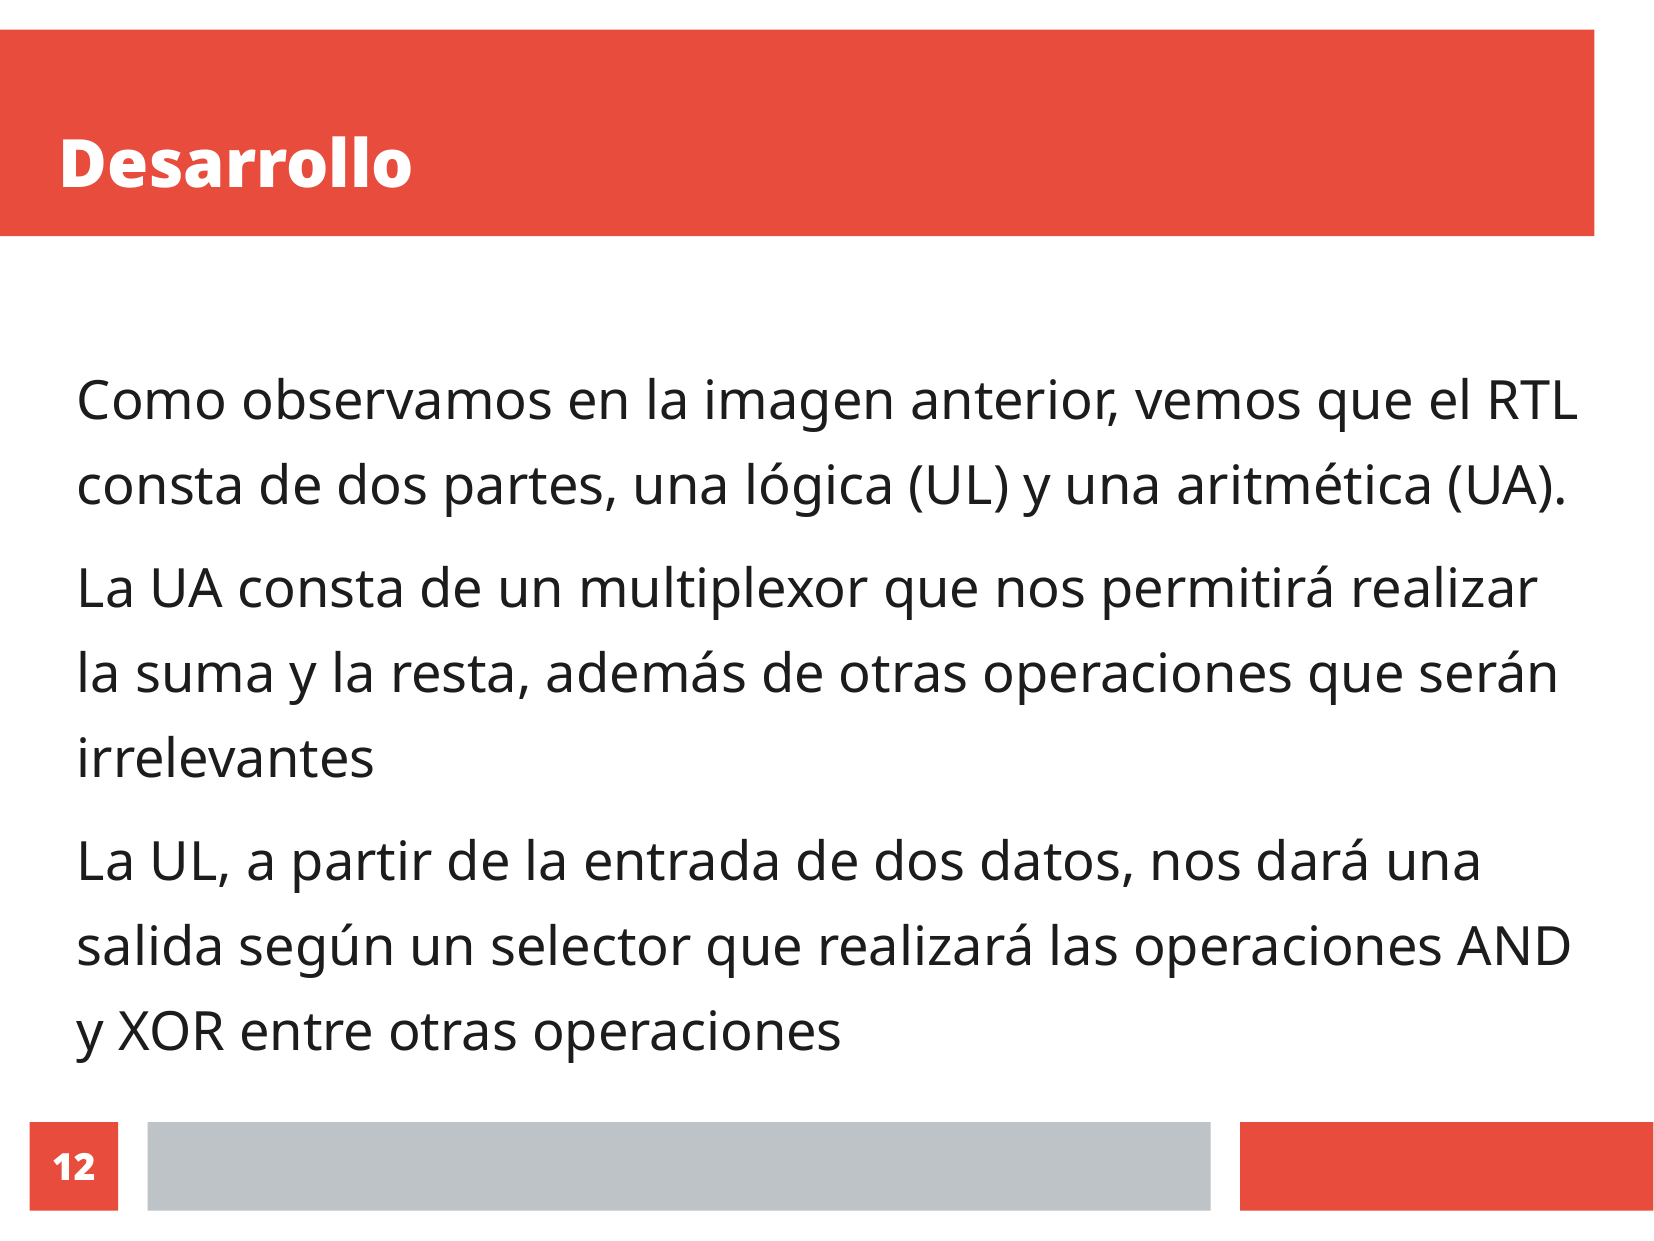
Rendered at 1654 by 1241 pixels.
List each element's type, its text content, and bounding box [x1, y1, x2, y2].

subtitle Como observamos en la imagen anterior, vemos que el RTL consta de dos partes, una lógica (UL) y una aritmética (UA). La UA consta de un multiplexor que nos permitirá realizar la suma y la resta, además de otras operaciones que serán irrelevantes La UL, a partir de la entrada de dos datos, nos dará una salida según un selector que realizará las operaciones AND y XOR entre otras operaciones [76, 324, 1583, 1093]
title Desarrollo [59, 59, 1595, 207]
